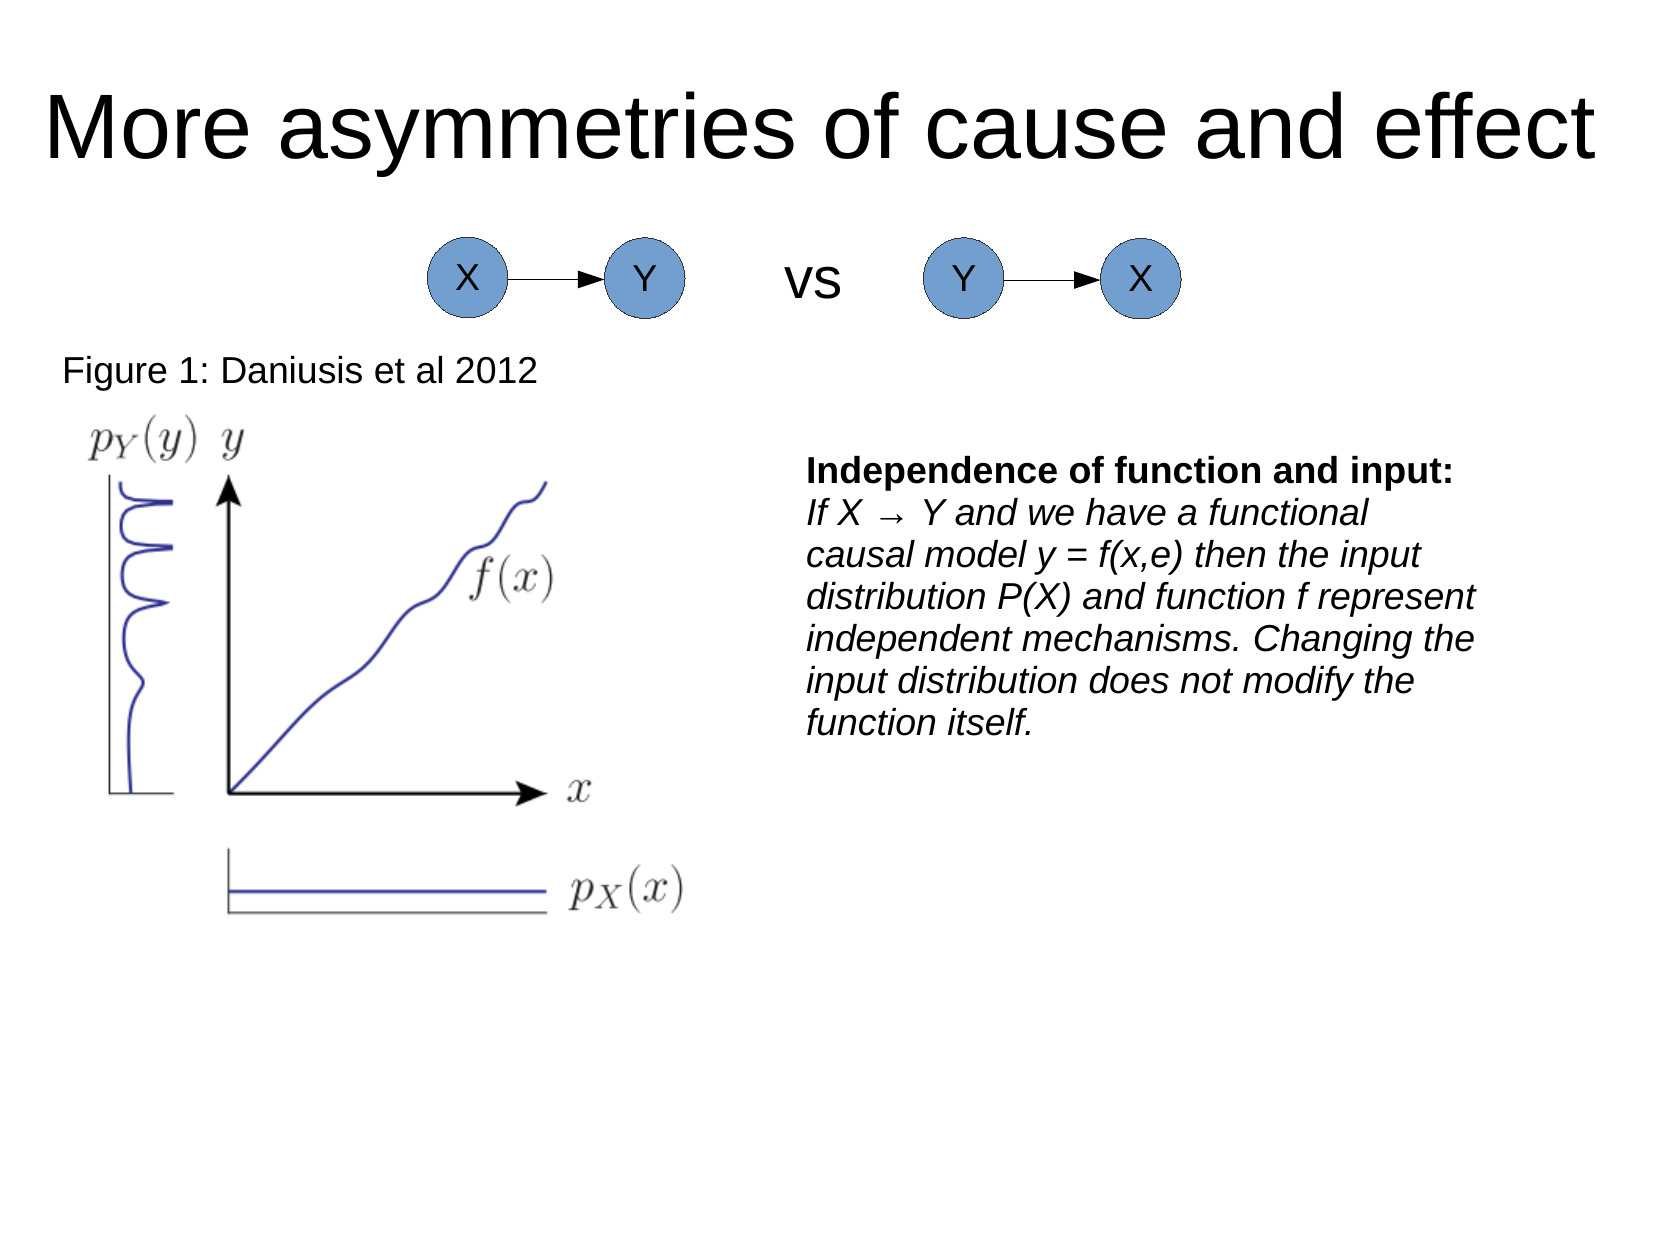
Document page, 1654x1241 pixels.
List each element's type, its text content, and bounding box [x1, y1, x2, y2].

text_box X [427, 237, 508, 318]
text_box Y [995, 252, 1004, 304]
text_box Y [604, 237, 686, 319]
text_box Independence of function and input: If X → Y and we have a functional causal model y = f(x,e) then the input distribution P(X) and function f represent independent mechanisms. Changing the input distribution does not modify the function itself. [791, 441, 1501, 751]
text_box X [1100, 238, 1182, 319]
text_box vs [769, 238, 995, 319]
text_box Figure 1: Daniusis et al 2012 [47, 342, 603, 400]
picture [26, 342, 780, 965]
title More asymmetries of cause and effect [35, 23, 1607, 231]
